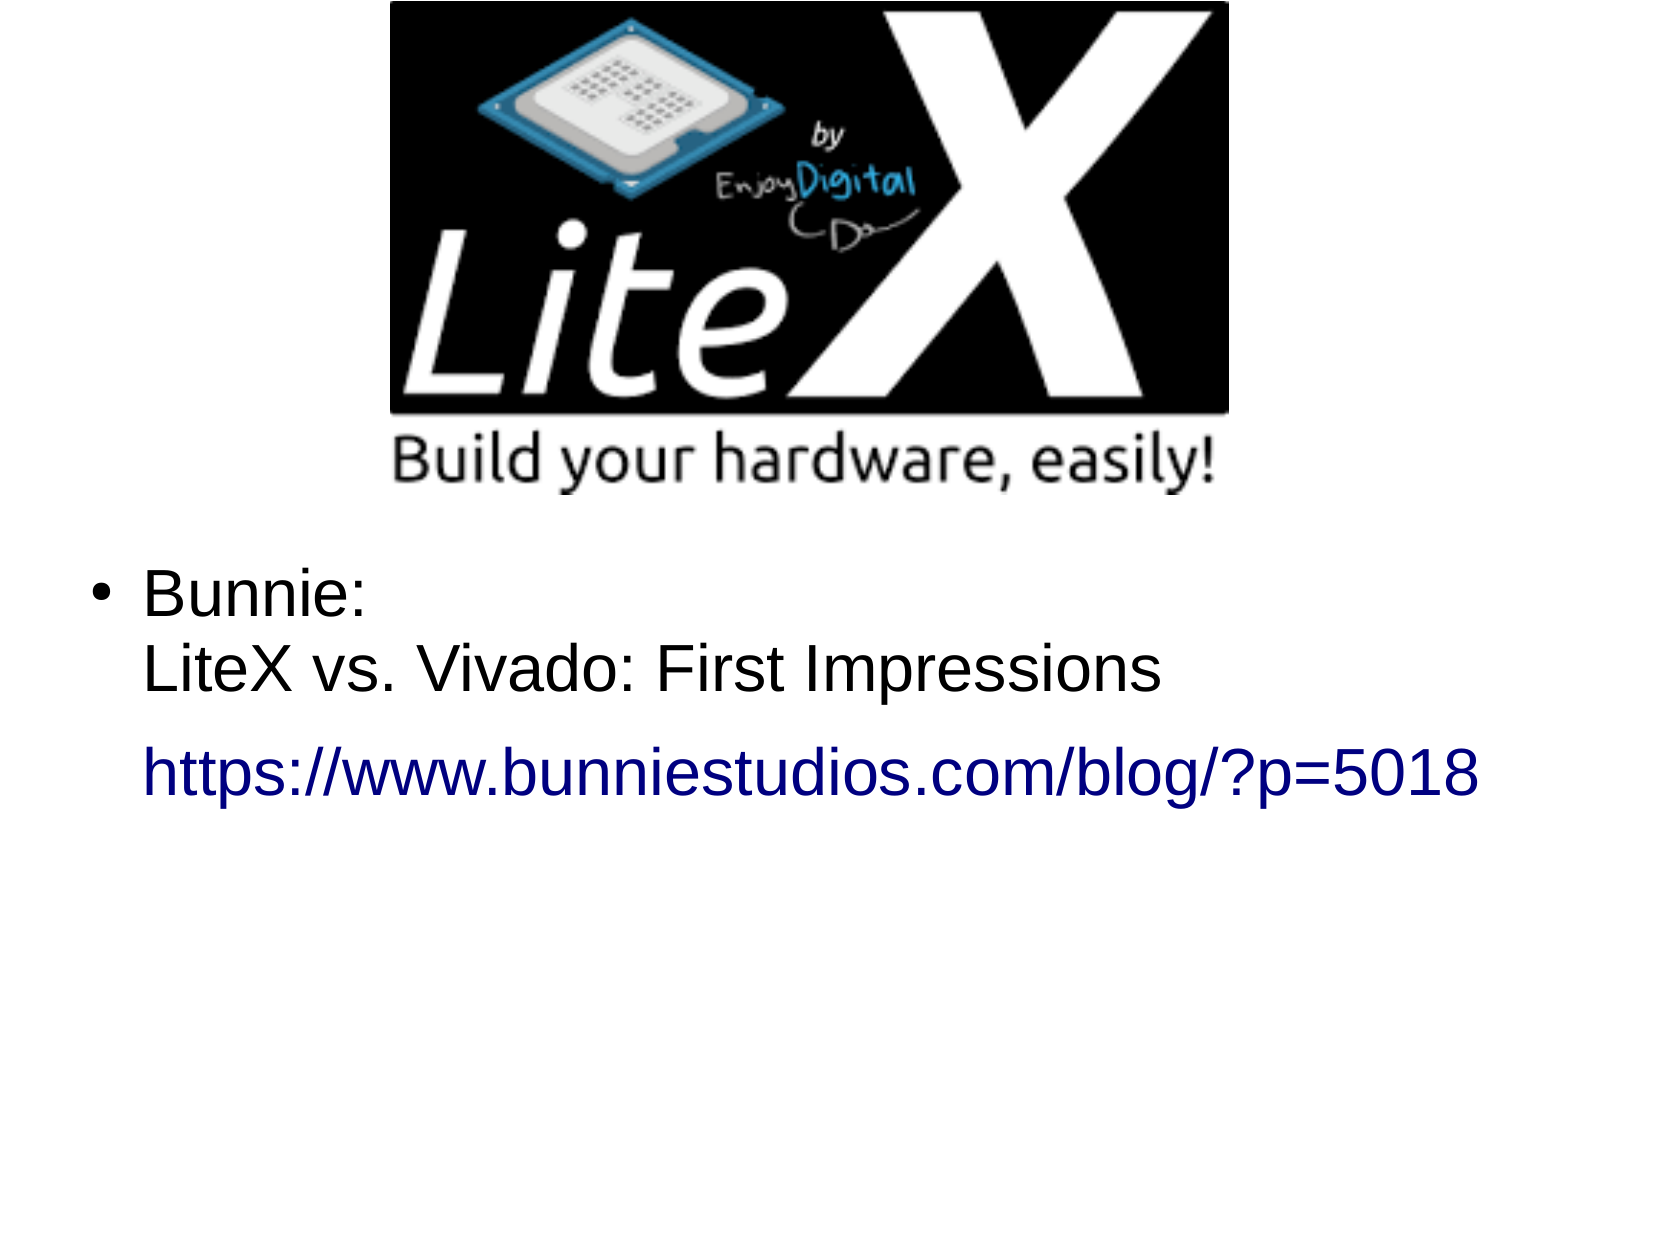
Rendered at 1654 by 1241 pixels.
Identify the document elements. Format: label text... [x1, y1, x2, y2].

list Bunnie: LiteX vs. Vivado: First Impressions https://www.bunniestudios.com/blog/?p=5018 [71, 555, 1561, 1241]
picture [390, 1, 1229, 496]
